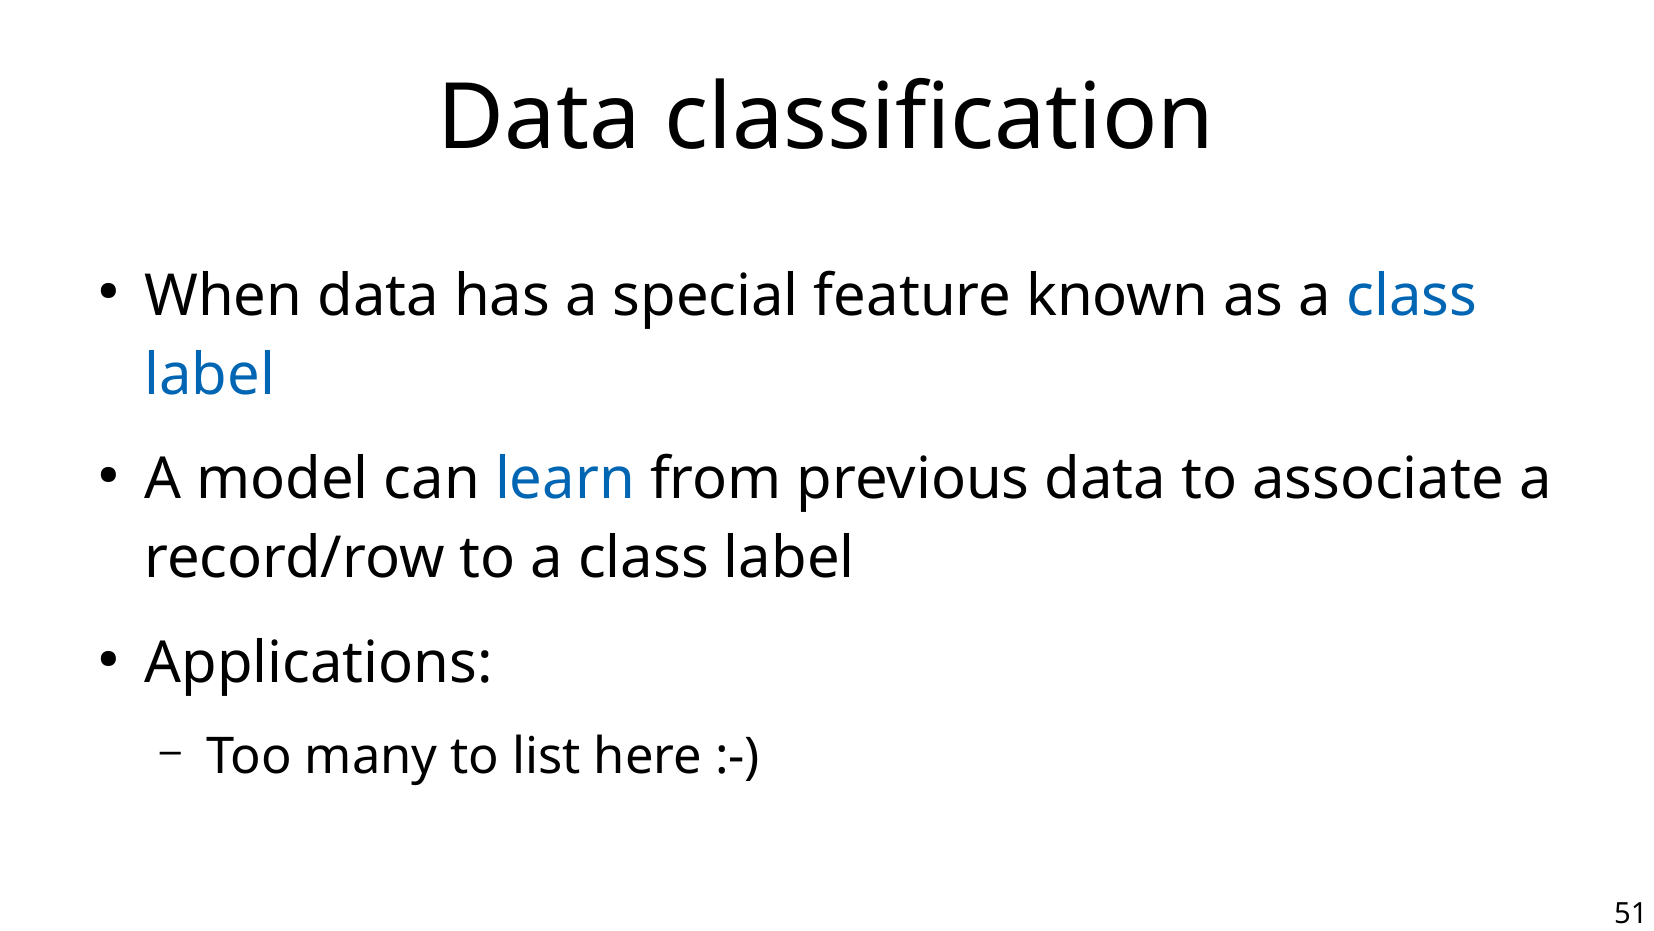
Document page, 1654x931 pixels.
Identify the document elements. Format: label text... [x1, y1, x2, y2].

list When data has a special feature known as a class label A model can learn from previous data to associate a record/row to a class label Applications: Too many to list here :-) [82, 253, 1571, 793]
title Data classification [82, 1, 1571, 226]
